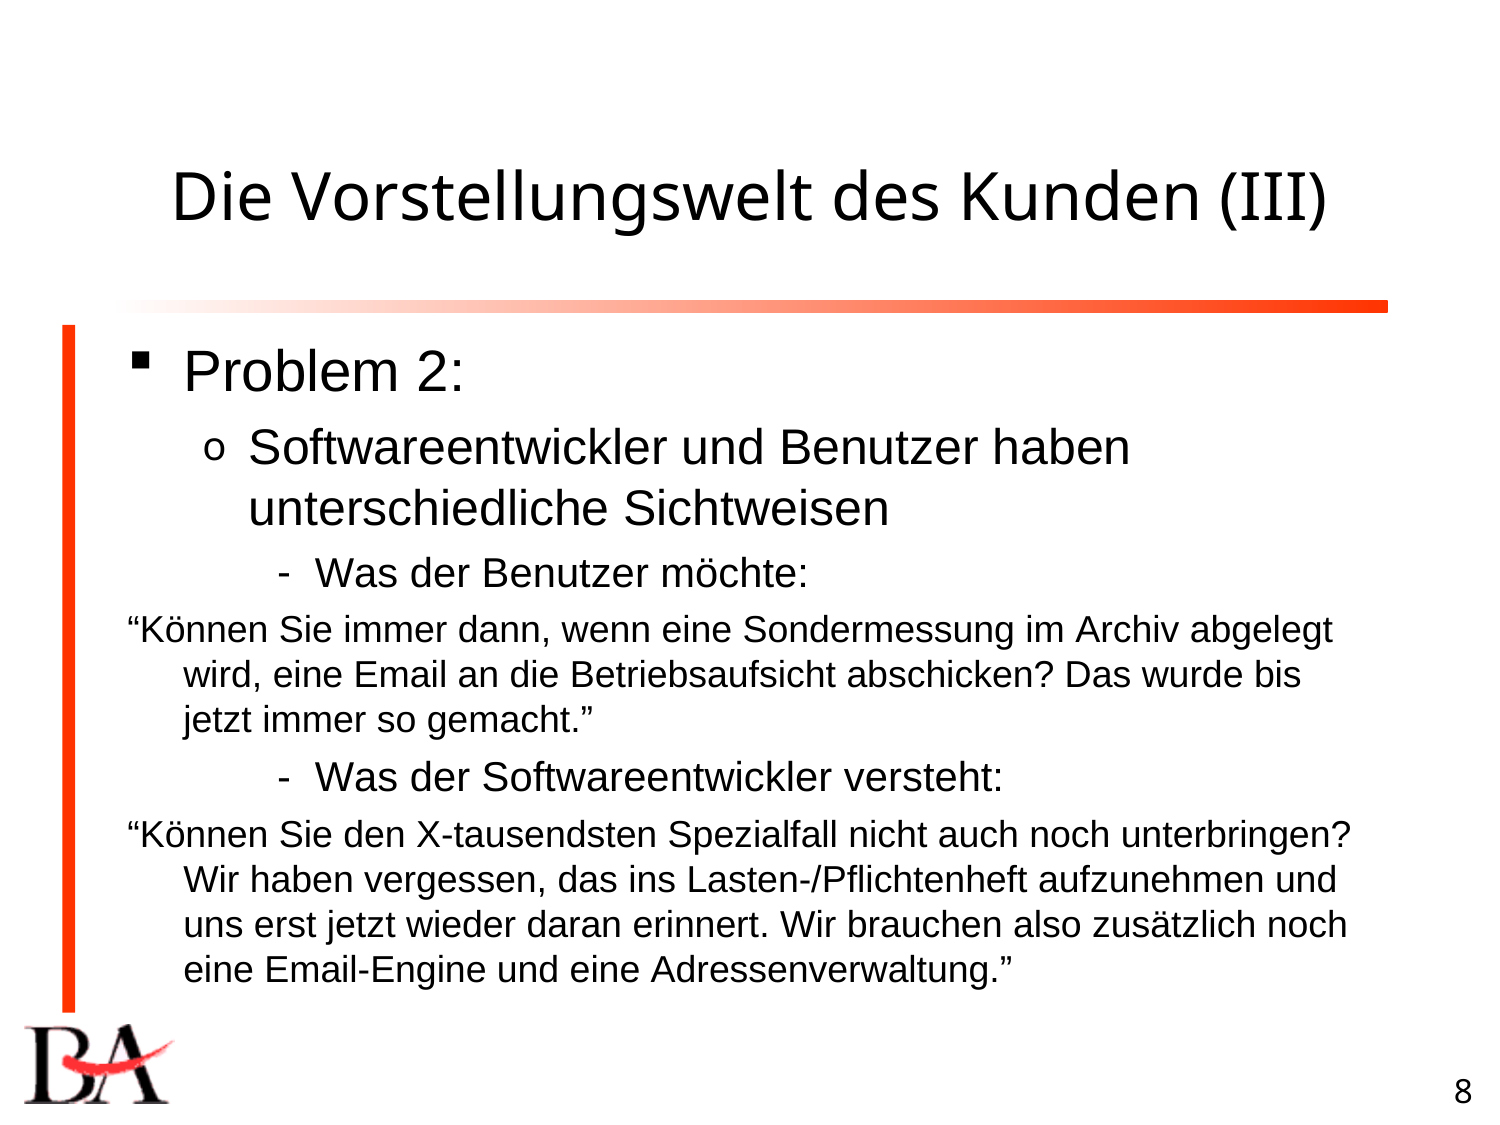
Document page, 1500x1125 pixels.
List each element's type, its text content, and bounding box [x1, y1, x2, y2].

list Problem 2: Softwareentwickler und Benutzer haben unterschiedliche Sichtweisen Was der Benutzer möchte: “Können Sie immer dann, wenn eine Sondermessung im Archiv abgelegt wird, eine Email an die Betriebsaufsicht abschicken? Das wurde bis jetzt immer so gemacht.” Was der Softwareentwickler versteht: “Können Sie den X-tausendsten Spezialfall nicht auch noch unterbringen? Wir haben vergessen, das ins Lasten-/Pflichtenheft aufzunehmen und uns erst jetzt wieder daran erinnert. Wir brauchen also zusätzlich noch eine Email-Engine und eine Adressenverwaltung.” [112, 324, 1388, 1051]
title Die Vorstellungswelt des Kunden (III) [112, 96, 1388, 292]
picture [24, 1024, 175, 1104]
